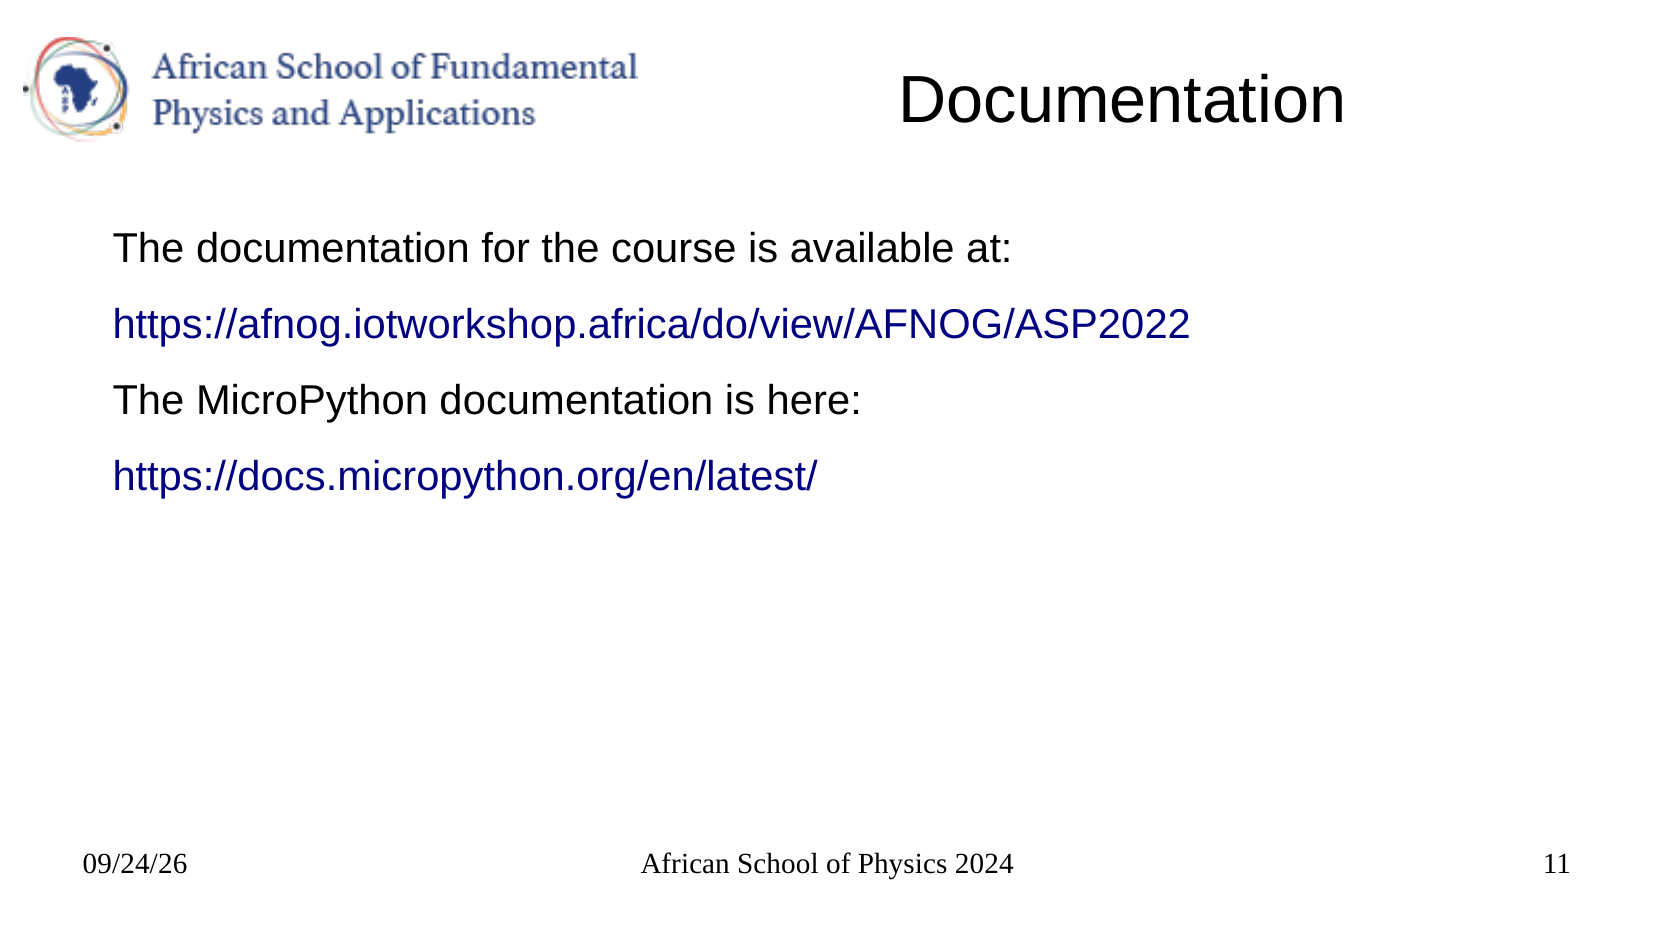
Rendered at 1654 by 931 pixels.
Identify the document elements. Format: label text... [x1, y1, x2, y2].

list The documentation for the course is available at: https://afnog.iotworkshop.africa/do/view/AFNOG/ASP2022 The MicroPython documentation is here: https://docs.micropython.org/en/latest/ [112, 225, 1601, 765]
picture [23, 37, 635, 142]
title Documentation [635, 21, 1610, 177]
